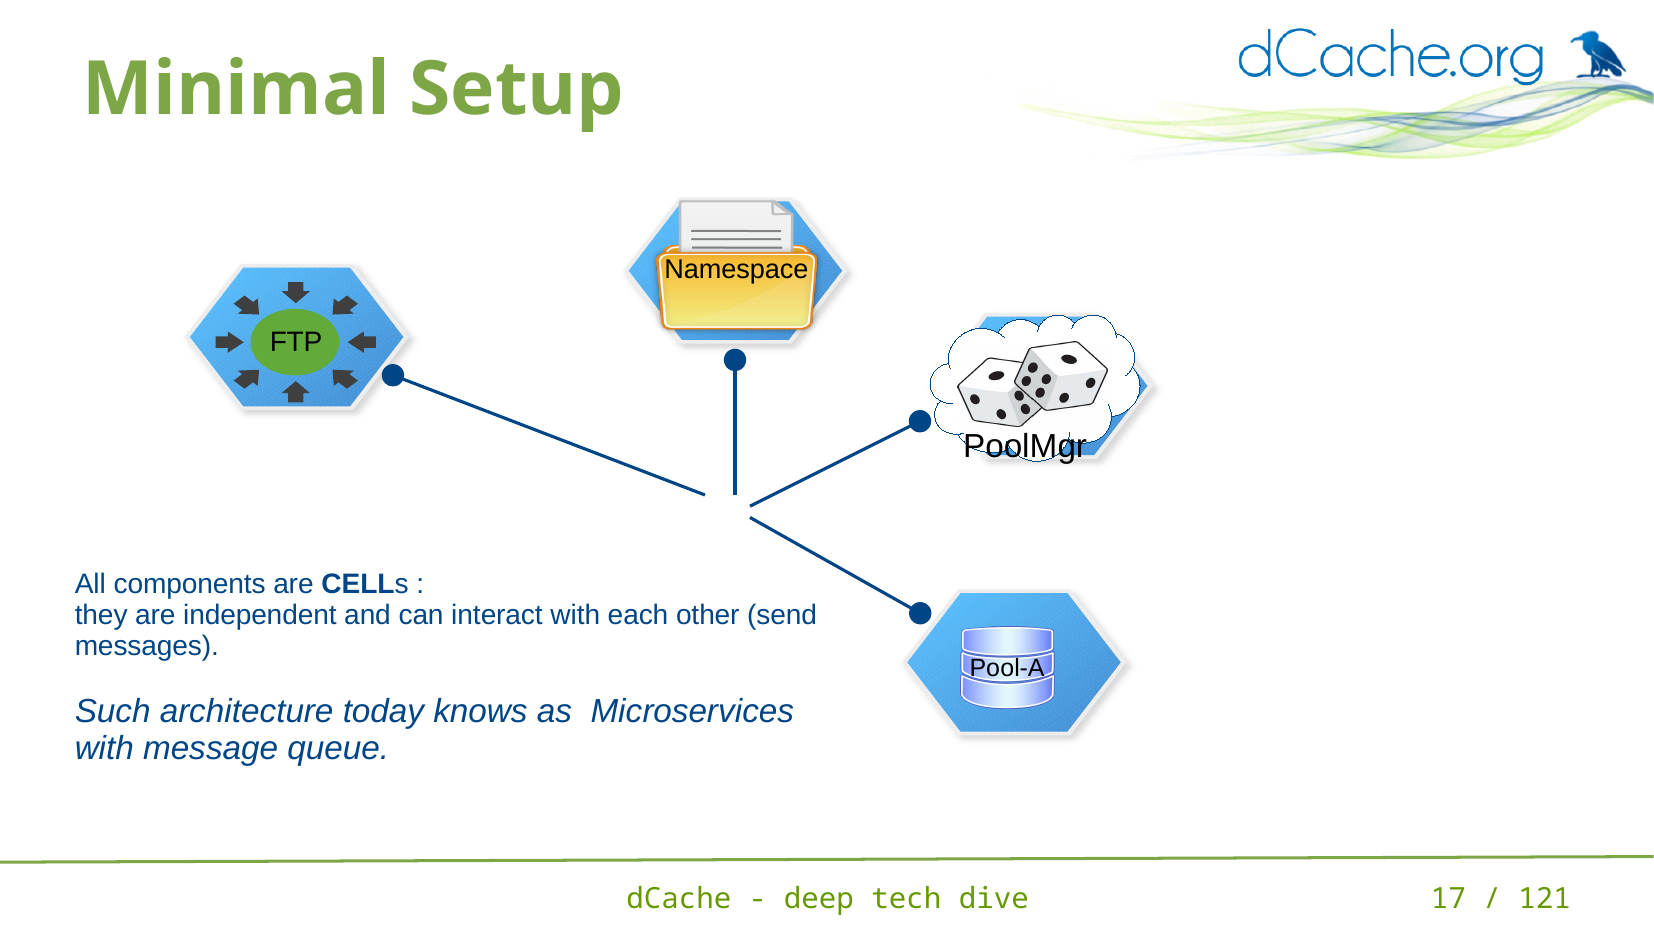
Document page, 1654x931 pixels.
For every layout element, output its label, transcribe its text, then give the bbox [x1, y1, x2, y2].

picture [915, 303, 1176, 477]
picture [888, 580, 1149, 753]
picture [609, 188, 871, 362]
text_box PoolMgr [948, 419, 1118, 472]
title Minimal Setup [82, 40, 1605, 131]
text_box [930, 315, 1141, 433]
text_box All components are CELLs : they are independent and can interact with each other (send messages). Such architecture today knows as Microservices with message queue. [60, 560, 856, 775]
picture [956, 16, 1654, 169]
picture [170, 254, 432, 428]
